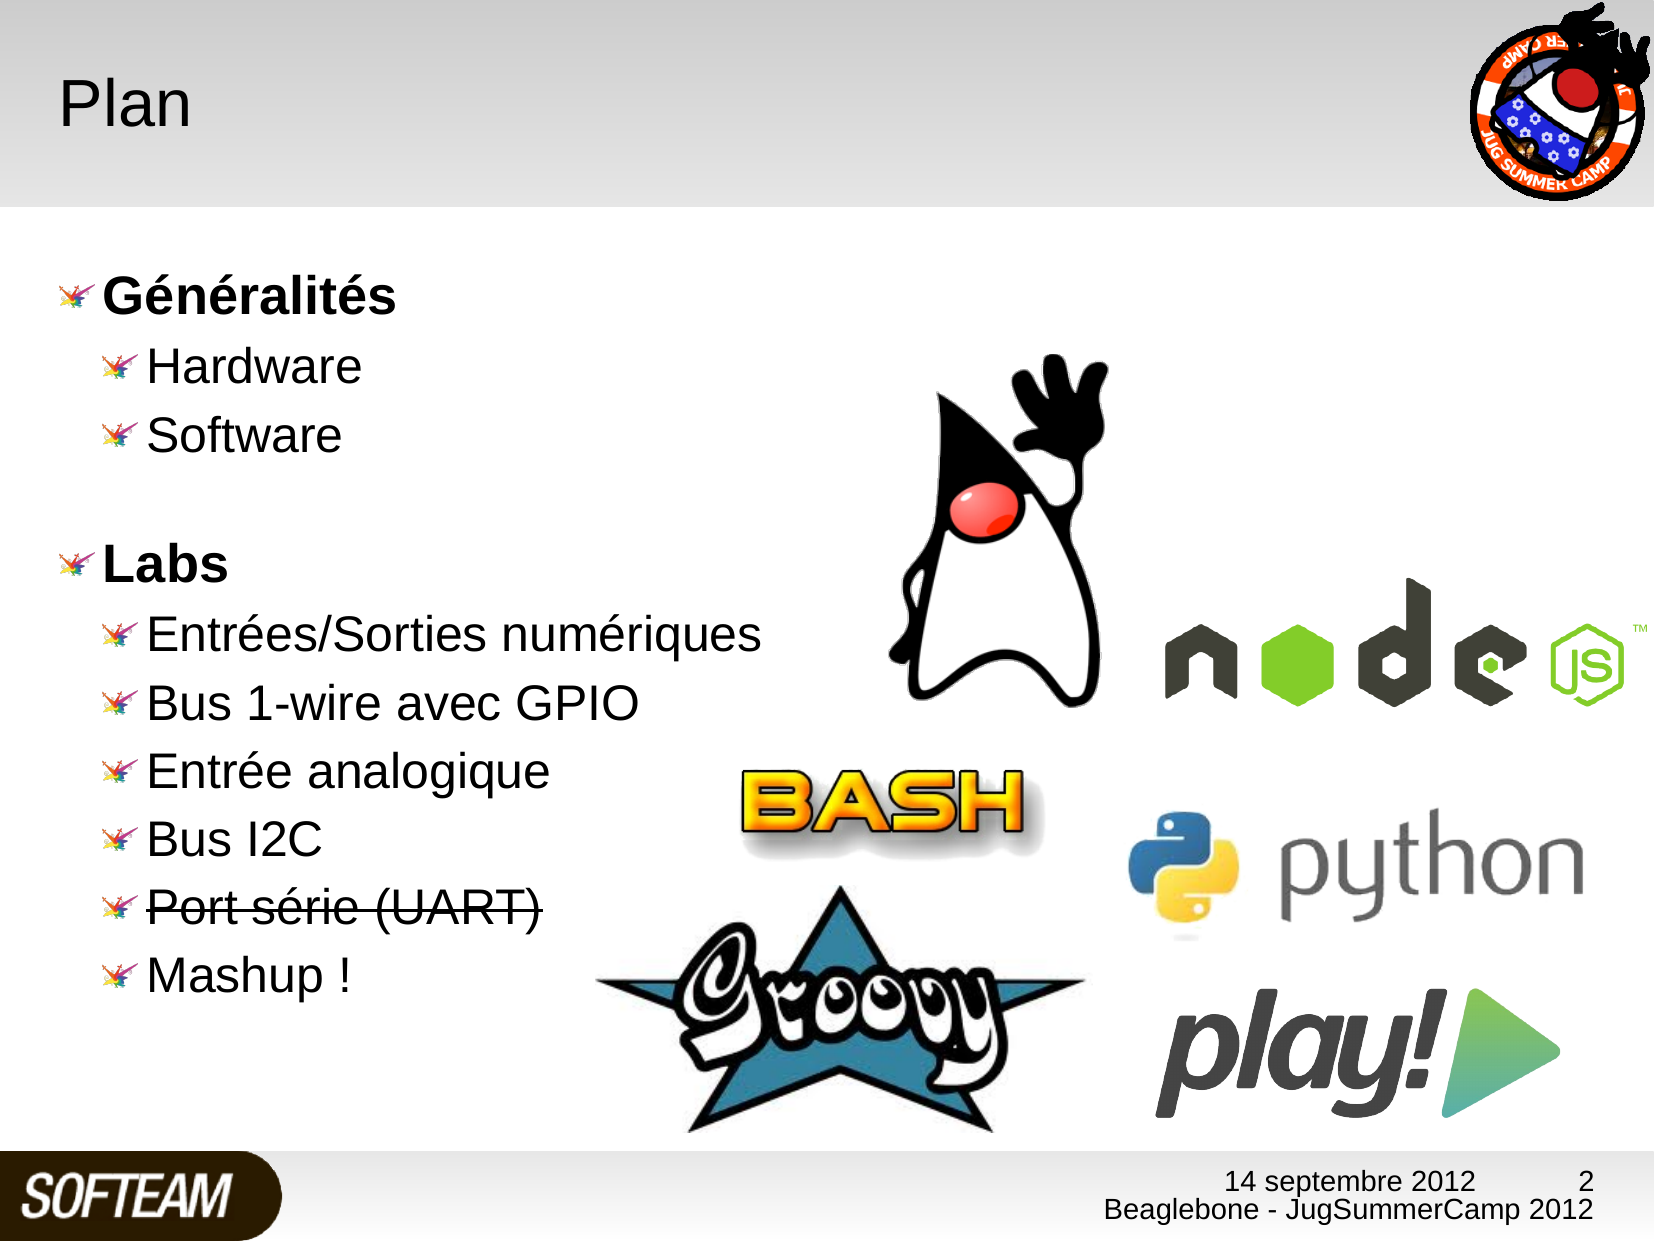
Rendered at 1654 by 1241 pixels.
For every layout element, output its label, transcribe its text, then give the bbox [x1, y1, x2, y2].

picture [595, 779, 1650, 1133]
title Plan [59, 29, 1595, 178]
list Généralités Hardware Software Labs Entrées/Sorties numériques Bus 1-wire avec GPIO Entrée analogique Bus I2C Port série (UART) Mashup ! [59, 265, 1595, 1152]
picture [1465, 0, 1654, 207]
picture [0, 1151, 286, 1241]
picture [826, 354, 1654, 768]
picture [720, 738, 1047, 876]
picture [1151, 984, 1564, 1123]
